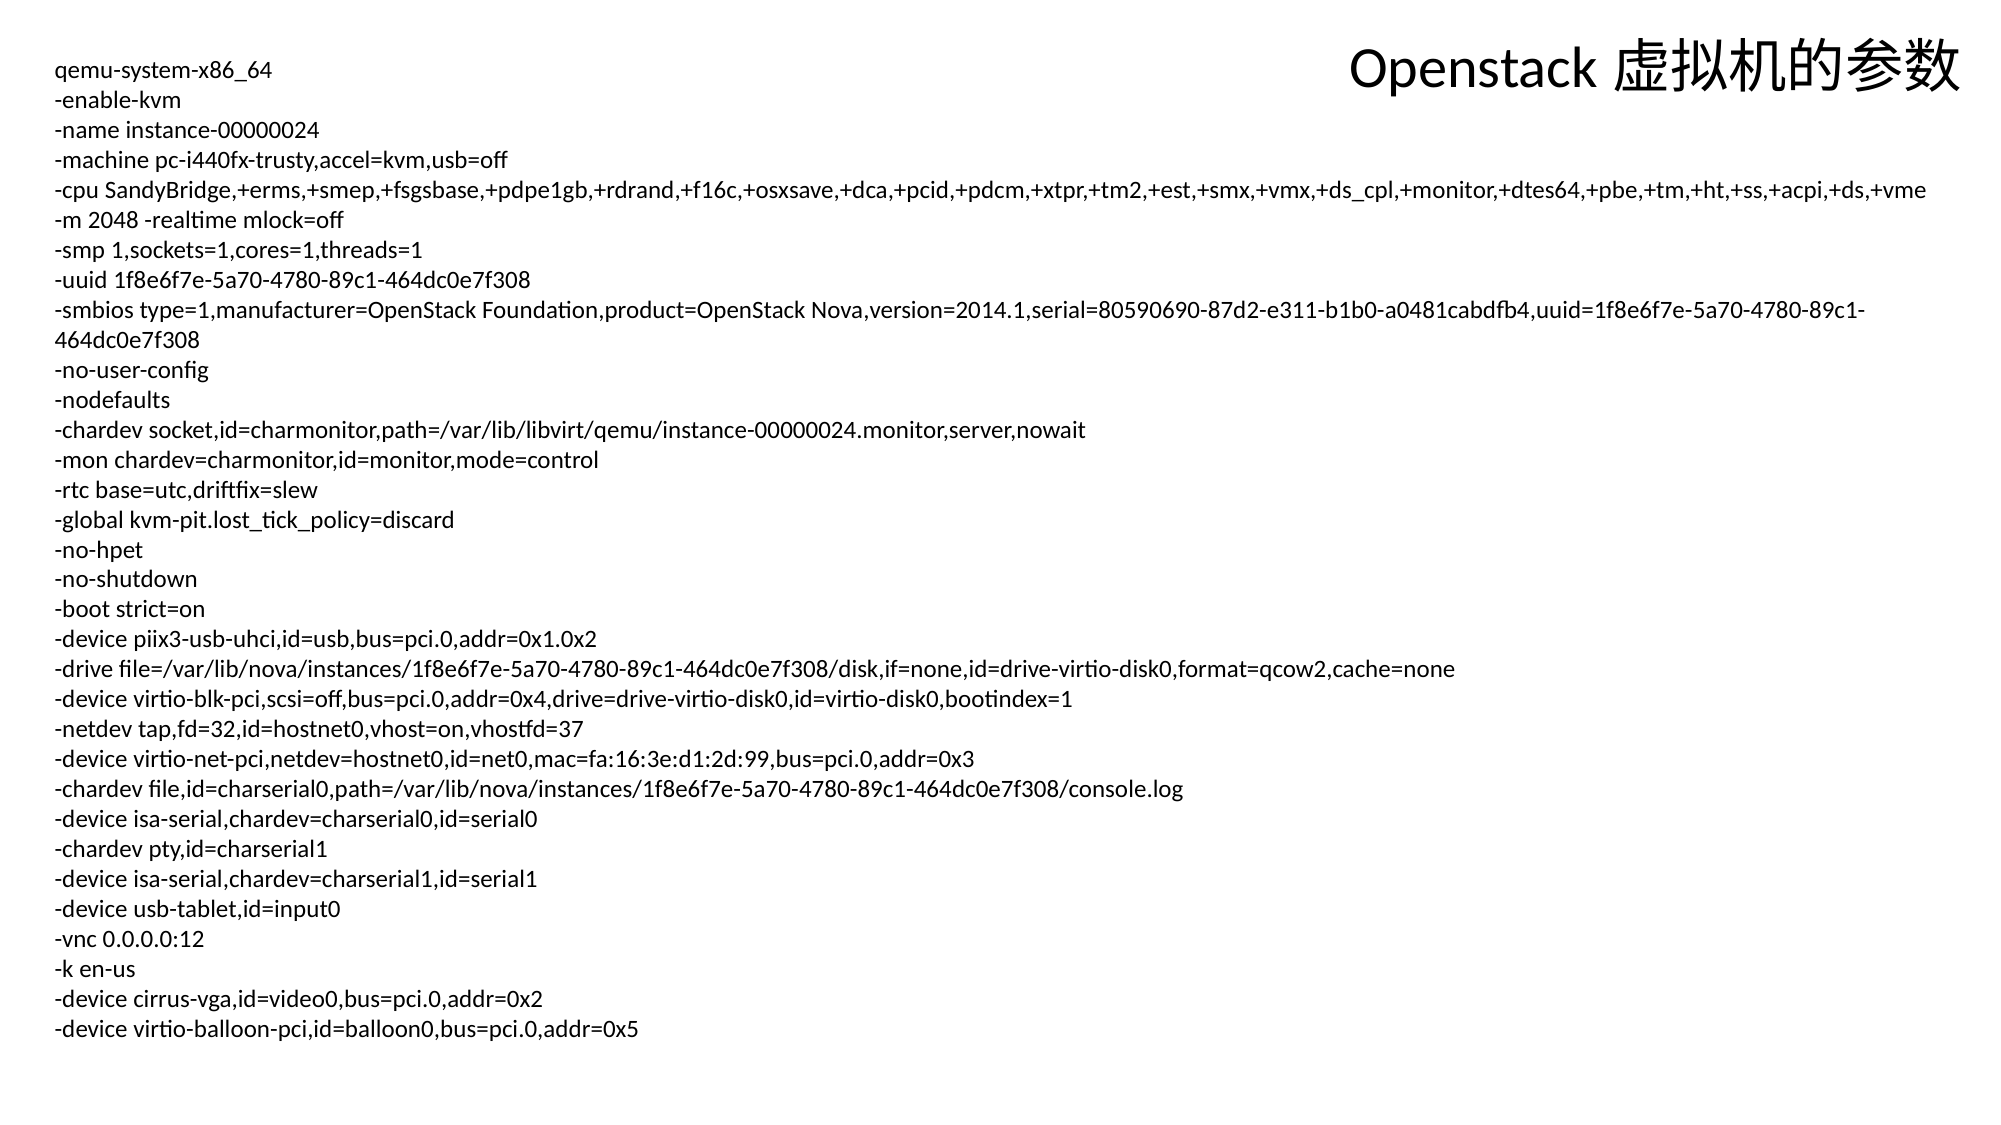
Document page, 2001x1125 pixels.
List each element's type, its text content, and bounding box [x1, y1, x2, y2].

text_box Openstack虚拟机的参数 [1334, 21, 1977, 107]
text_box qemu-system-x86_64 -enable-kvm -name instance-00000024 -machine pc-i440fx-trusty,accel=kvm,usb=off -cpu SandyBridge,+erms,+smep,+fsgsbase,+pdpe1gb,+rdrand,+f16c,+osxsave,+dca,+pcid,+pdcm,+xtpr,+tm2,+est,+smx,+vmx,+ds_cpl,+monitor,+dtes64,+pbe,+tm,+ht,+ss,+acpi,+ds,+vme -m 2048 -realtime mlock=off -smp 1,sockets=1,cores=1,threads=1 -uuid 1f8e6f7e-5a70-4780-89c1-464dc0e7f308 -smbios type=1,manufacturer=OpenStack Foundation,product=OpenStack Nova,version=2014.1,serial=80590690-87d2-e311-b1b0-a0481cabdfb4,uuid=1f8e6f7e-5a70-4780-89c1-464dc0e7f308 -no-user-config -nodefaults -chardev socket,id=charmonitor,path=/var/lib/libvirt/qemu/instance-00000024.monitor,server,nowait -mon chardev=charmonitor,id=monitor,mode=control -rtc base=utc,driftfix=slew -global kvm-pit.lost_tick_policy=discard -no-hpet -no-shutdown -boot strict=on -device piix3-usb-uhci,id=usb,bus=pci.0,addr=0x1.0x2 -drive file=/var/lib/nova/instances/1f8e6f7e-5a70-4780-89c1-464dc0e7f308/disk,if=none,id=drive-virtio-disk0,format=qcow2,cache=none -device virtio-blk-pci,scsi=off,bus=pci.0,addr=0x4,drive=drive-virtio-disk0,id=virtio-disk0,bootindex=1 -netdev tap,fd=32,id=hostnet0,vhost=on,vhostfd=37 -device virtio-net-pci,netdev=hostnet0,id=net0,mac=fa:16:3e:d1:2d:99,bus=pci.0,addr=0x3 -chardev file,id=charserial0,path=/var/lib/nova/instances/1f8e6f7e-5a70-4780-89c1-464dc0e7f308/console.log -device isa-serial,chardev=charserial0,id=serial0 -chardev pty,id=charserial1 -device isa-serial,chardev=charserial1,id=serial1 -device usb-tablet,id=input0 -vnc 0.0.0.0:12 -k en-us -device cirrus-vga,id=video0,bus=pci.0,addr=0x2 -device virtio-balloon-pci,id=balloon0,bus=pci.0,addr=0x5 [39, 46, 1974, 1050]
